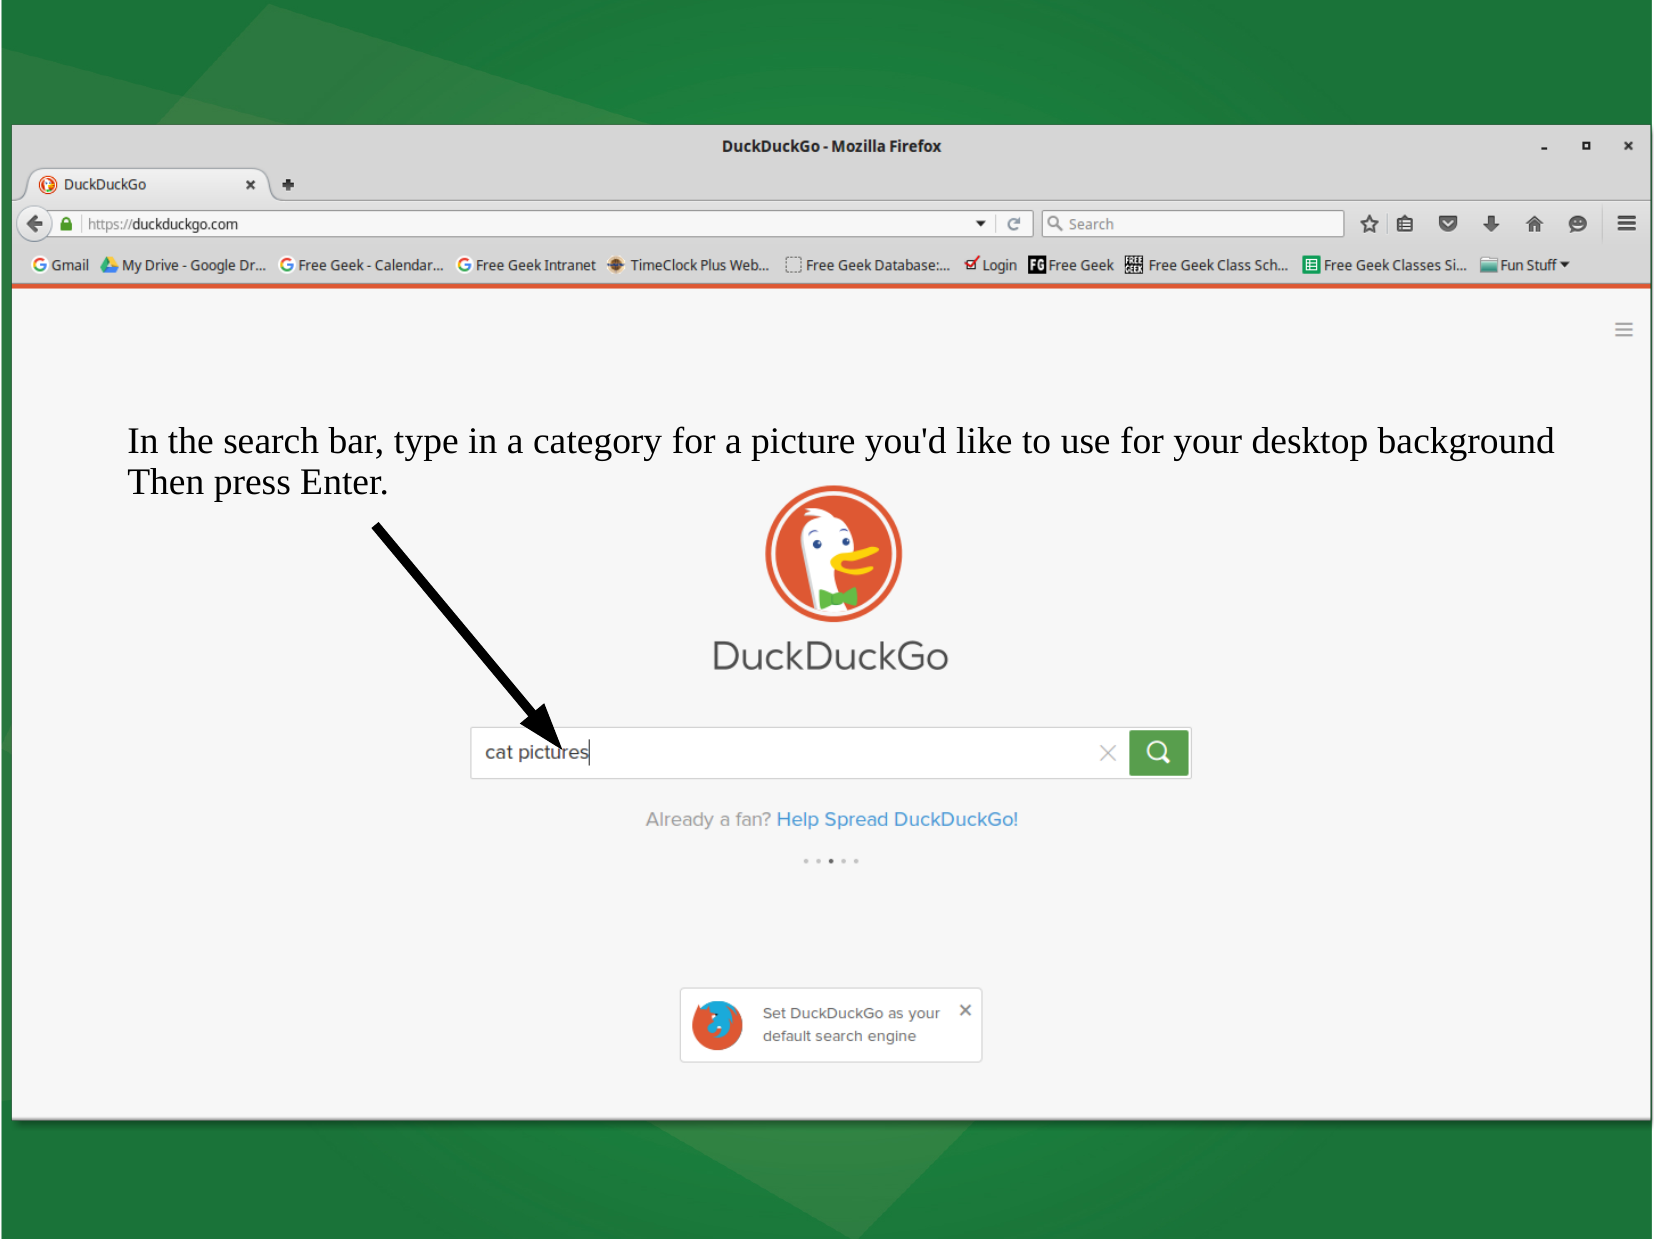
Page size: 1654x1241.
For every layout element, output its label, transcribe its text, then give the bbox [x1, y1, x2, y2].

picture [0, 0, 1654, 1241]
text_box In the search bar, type in a category for a picture you'd like to use for your desktop background Then press Enter. [112, 412, 1572, 511]
